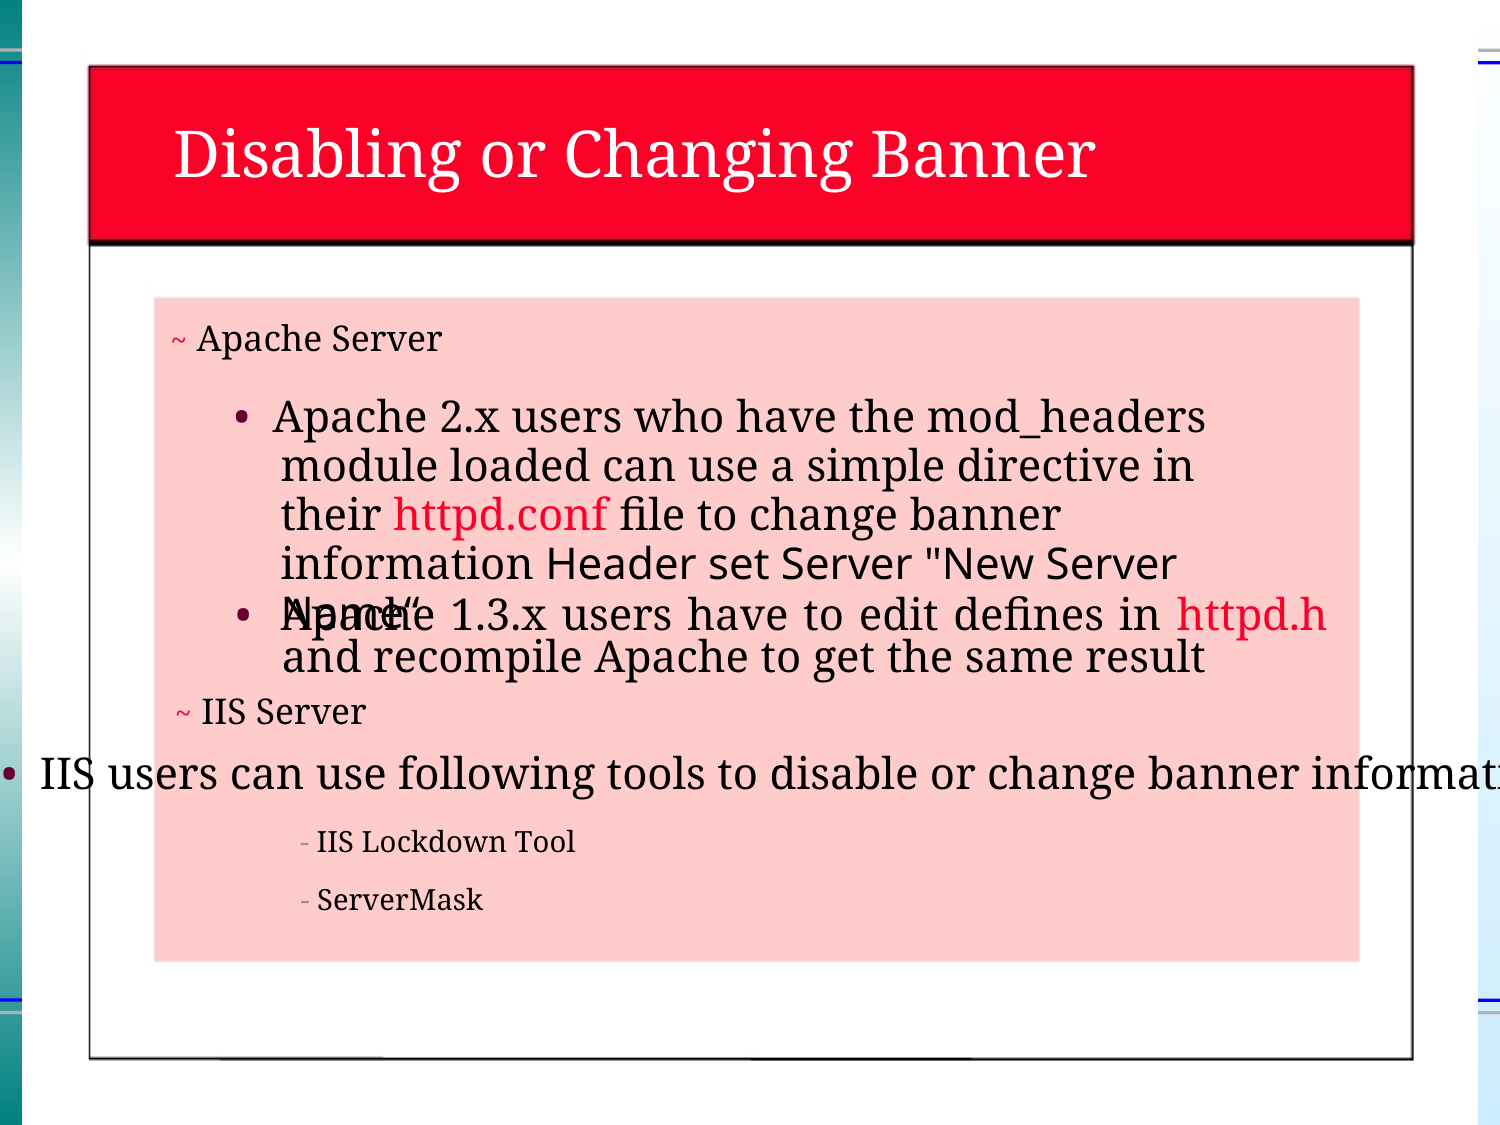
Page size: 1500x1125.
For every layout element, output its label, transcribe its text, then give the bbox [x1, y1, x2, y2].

picture [22, 807, 1500, 1125]
text_box • Apache 1.3.x users have to edit defines in httpd.h and recompile Apache to get the same result [235, 590, 1343, 690]
text_box ~ IIS Server [174, 687, 392, 740]
text_box - ServerMask [300, 879, 506, 925]
text_box • Apache 2.x users who have the mod_headers module loaded can use a simple directive in their httpd.conf file to change banner information Header set Server "New Server Name“ [233, 384, 1318, 645]
text_box - IIS Lockdown Tool [300, 821, 599, 866]
text_box • IIS users can use following tools to disable or change banner information [1, 757, 1500, 807]
text_box Disabling or Changing Banner [173, 116, 1130, 199]
text_box ~ Apache Server [170, 314, 468, 366]
picture [22, 0, 1500, 757]
